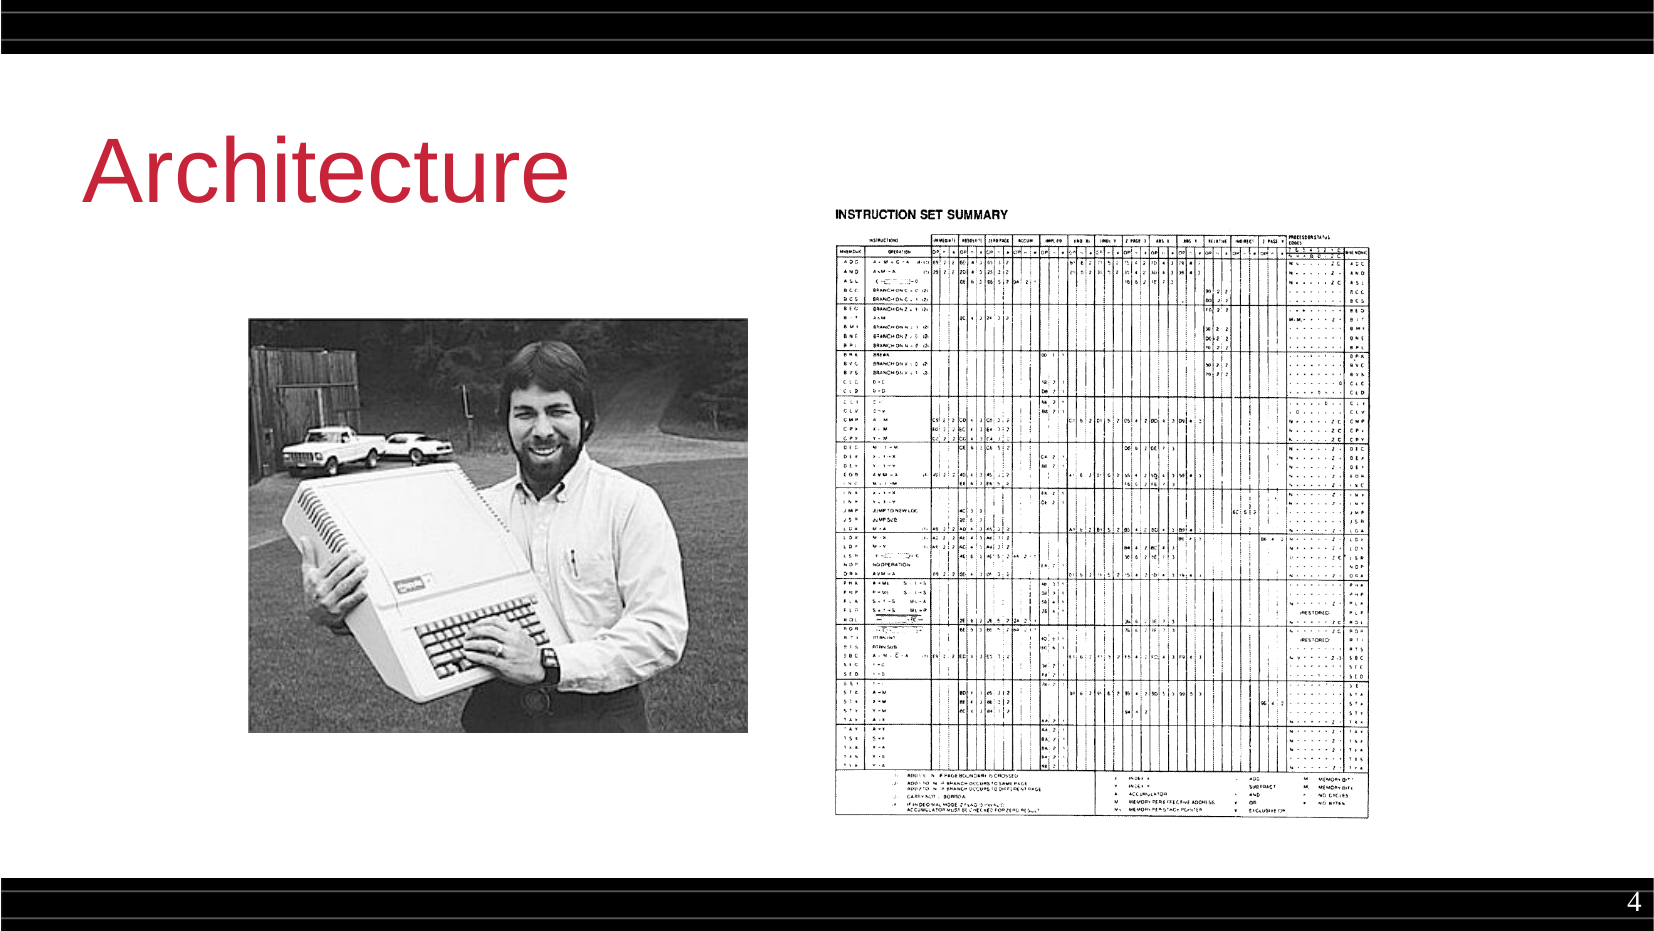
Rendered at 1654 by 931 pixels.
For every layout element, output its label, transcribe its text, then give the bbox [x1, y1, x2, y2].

picture [1, 0, 1654, 54]
title Architecture [82, 92, 1571, 249]
picture [826, 200, 1380, 827]
picture [248, 318, 748, 733]
picture [1, 878, 1654, 931]
